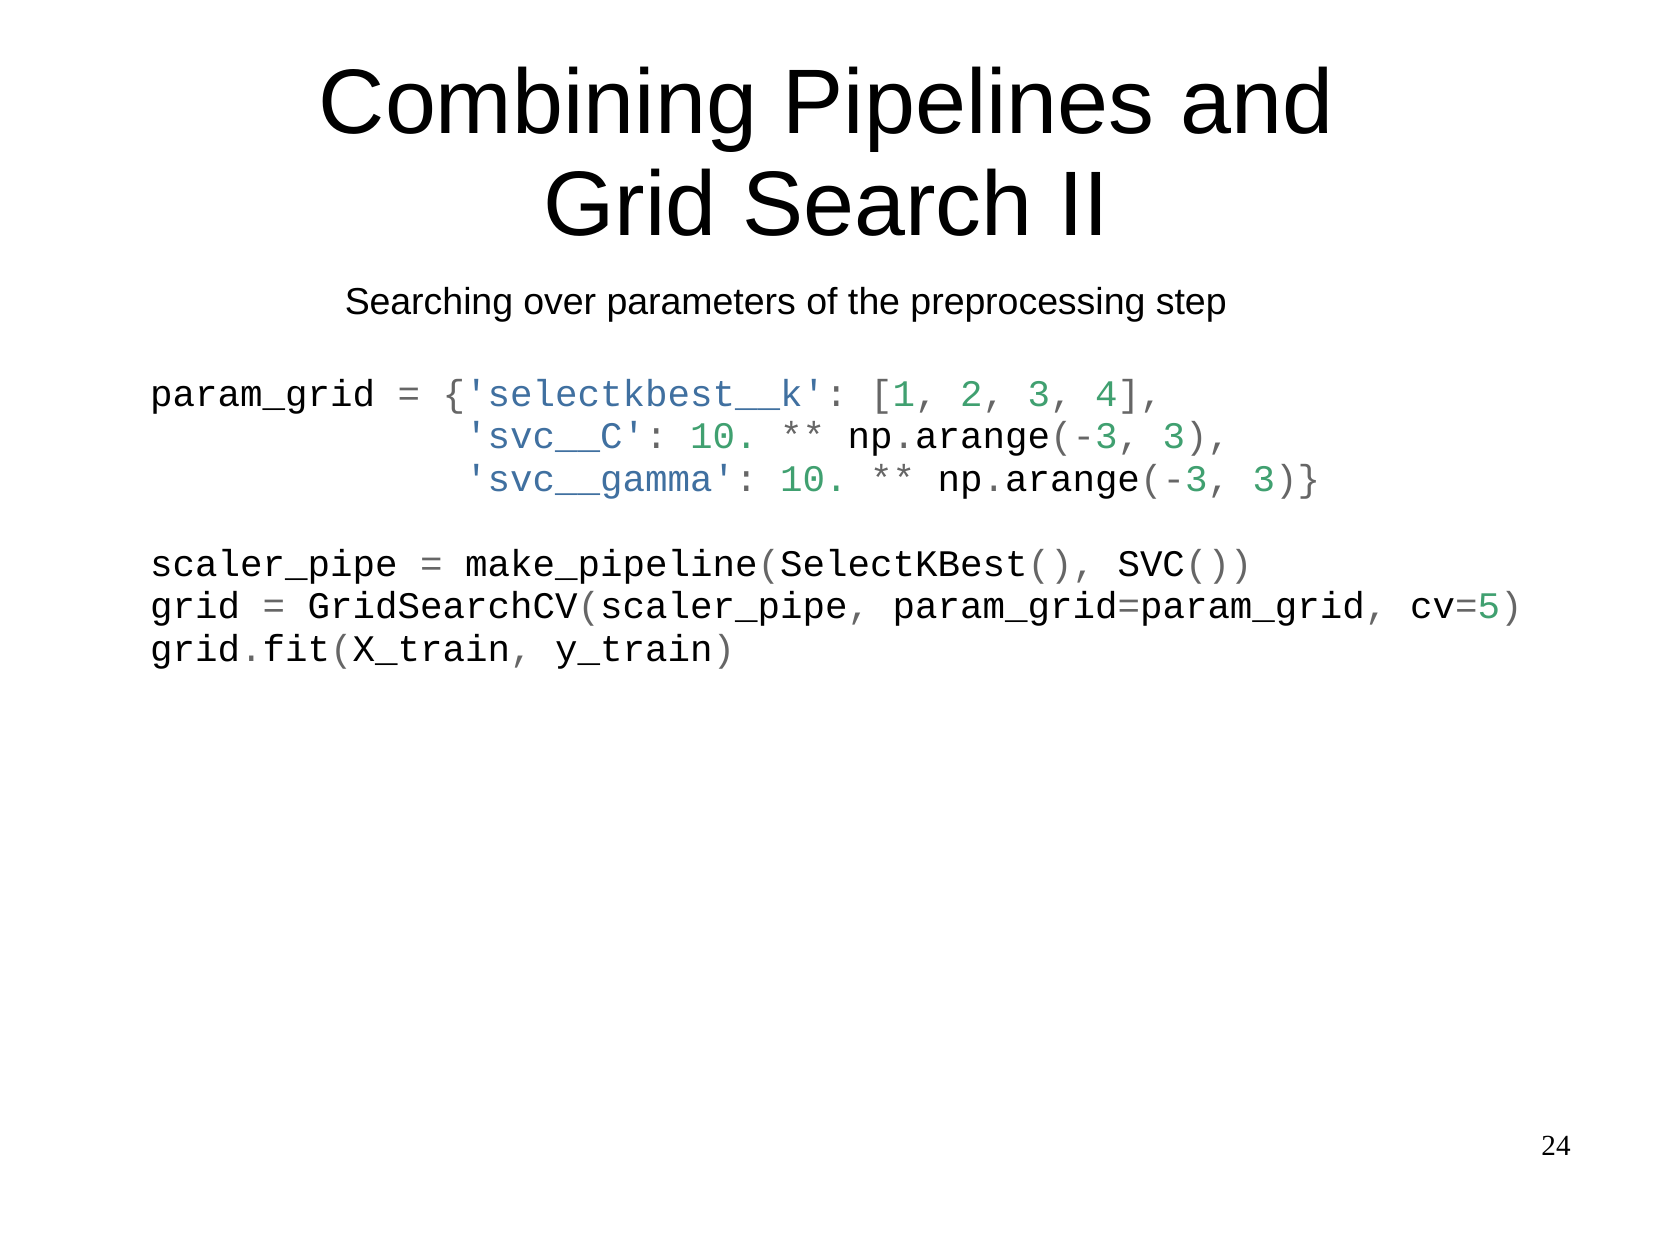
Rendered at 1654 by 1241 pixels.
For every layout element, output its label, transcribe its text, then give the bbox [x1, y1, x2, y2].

title Combining Pipelines and Grid Search II [82, 49, 1571, 257]
text_box param_grid = {'selectkbest__k': [1, 2, 3, 4], 'svc__C': 10. ** np.arange(-3, 3), 'svc__gamma': 10. ** np.arange(-3, 3)} scaler_pipe = make_pipeline(SelectKBest(), SVC()) grid = GridSearchCV(scaler_pipe, param_grid=param_grid, cv=5) grid.fit(X_train, y_train) [150, 375, 1572, 675]
text_box Searching over parameters of the preprocessing step [330, 273, 1261, 331]
